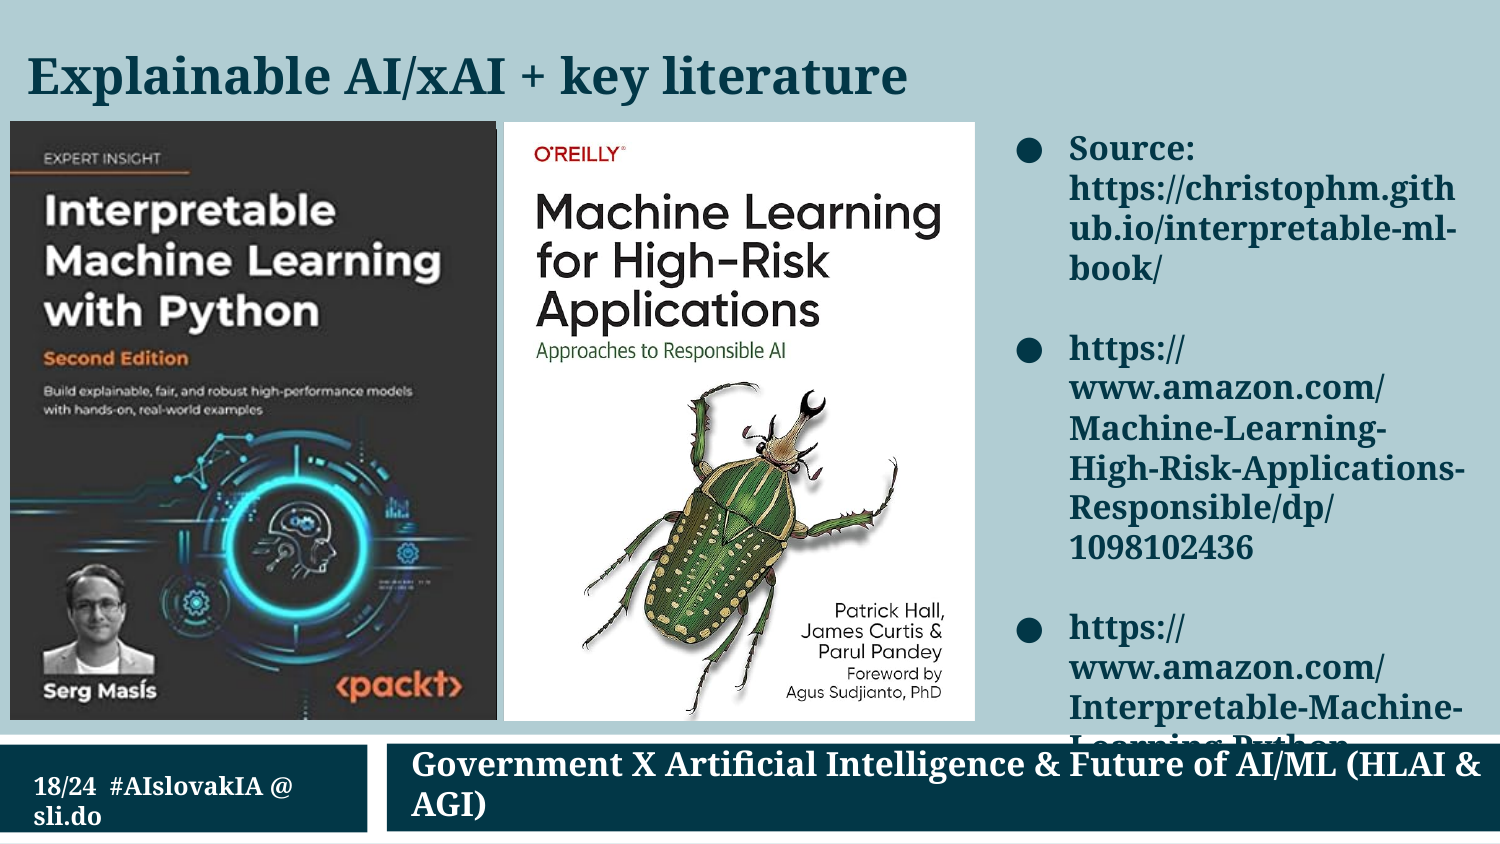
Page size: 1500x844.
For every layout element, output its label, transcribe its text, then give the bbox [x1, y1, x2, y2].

text_box 18/24 #AIslovakIA @ sli.do [22, 764, 362, 808]
text_box Government X Artificial Intelligence & Future of AI/ML (HLAI & AGI) [400, 740, 1500, 826]
text_box Source: https://christophm.github.io/interpretable-ml-book/ https://www.amazon.com/Machine-Learning-High-Risk-Applications-Responsible/dp/1098102436 https://www.amazon.com/Interpretable-Machine-Learning-Python-hands/dp/180323542X/ [982, 121, 1483, 720]
picture [10, 121, 975, 721]
text_box Explainable AI/xAI + key literature [16, 13, 1483, 136]
